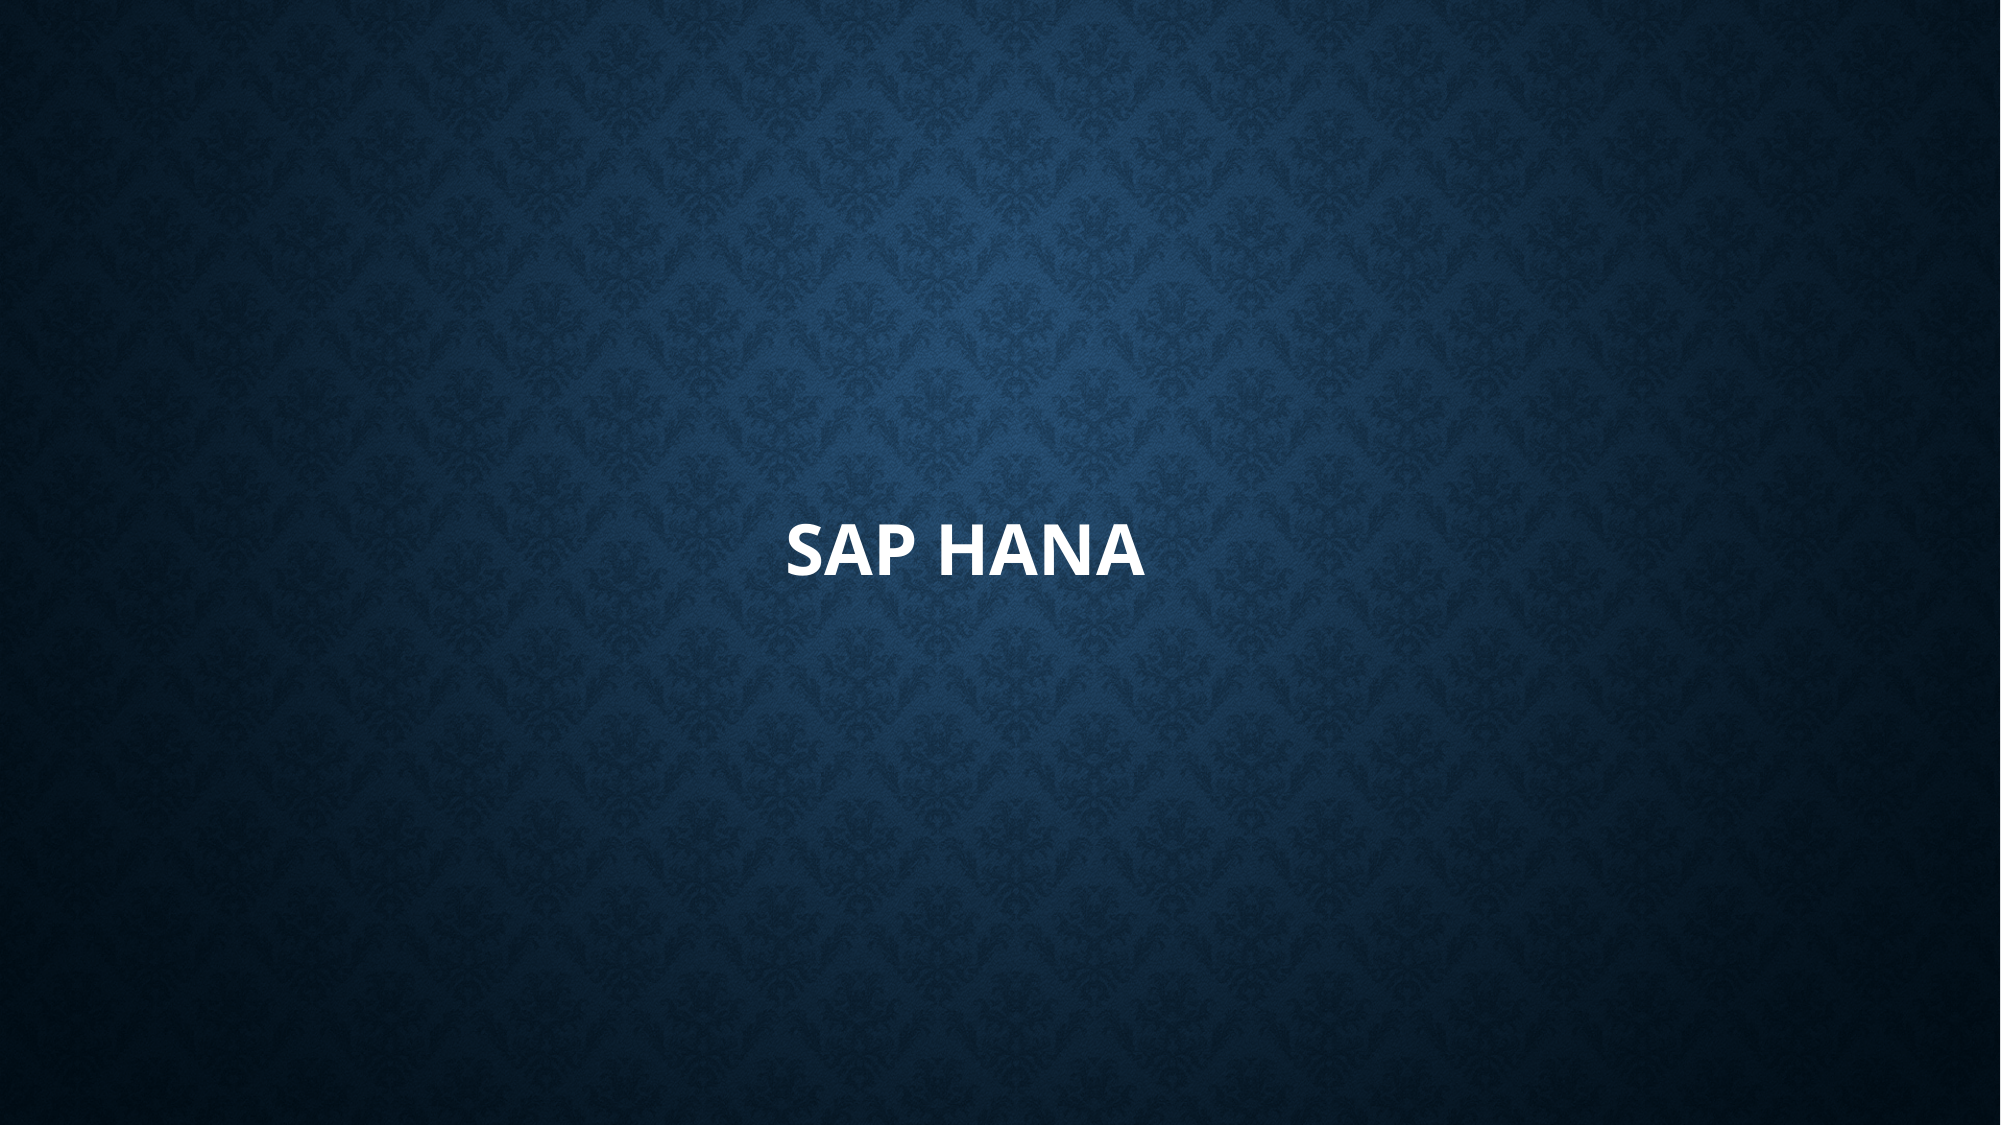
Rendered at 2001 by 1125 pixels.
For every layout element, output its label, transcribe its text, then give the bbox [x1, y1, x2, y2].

title Sap hana [116, 438, 1815, 656]
picture [0, 0, 2001, 1125]
